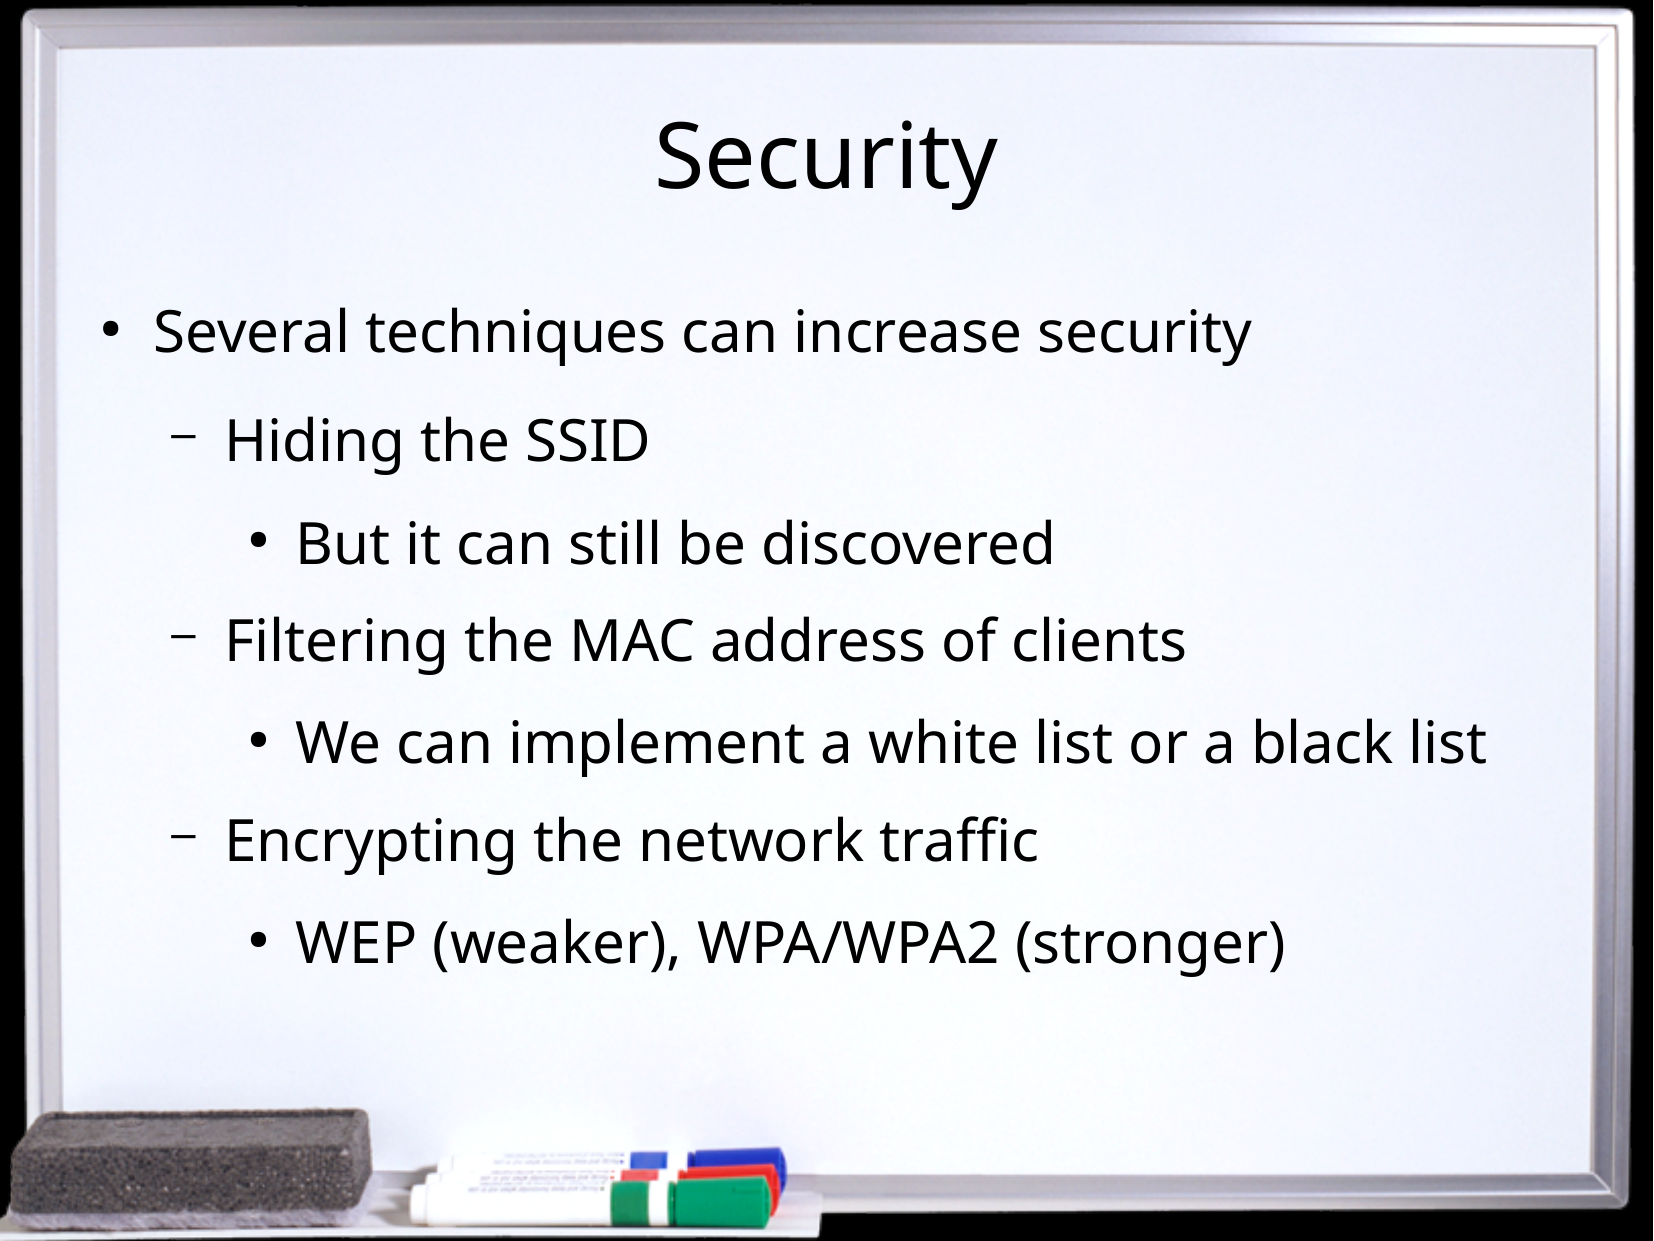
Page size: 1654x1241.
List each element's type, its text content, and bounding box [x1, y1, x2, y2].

picture [0, 0, 1654, 1241]
list Several techniques can increase security Hiding the SSID But it can still be discovered Filtering the MAC address of clients We can implement a white list or a black list Encrypting the network traffic WEP (weaker), WPA/WPA2 (stronger) [82, 290, 1571, 1109]
title Security [82, 49, 1571, 257]
